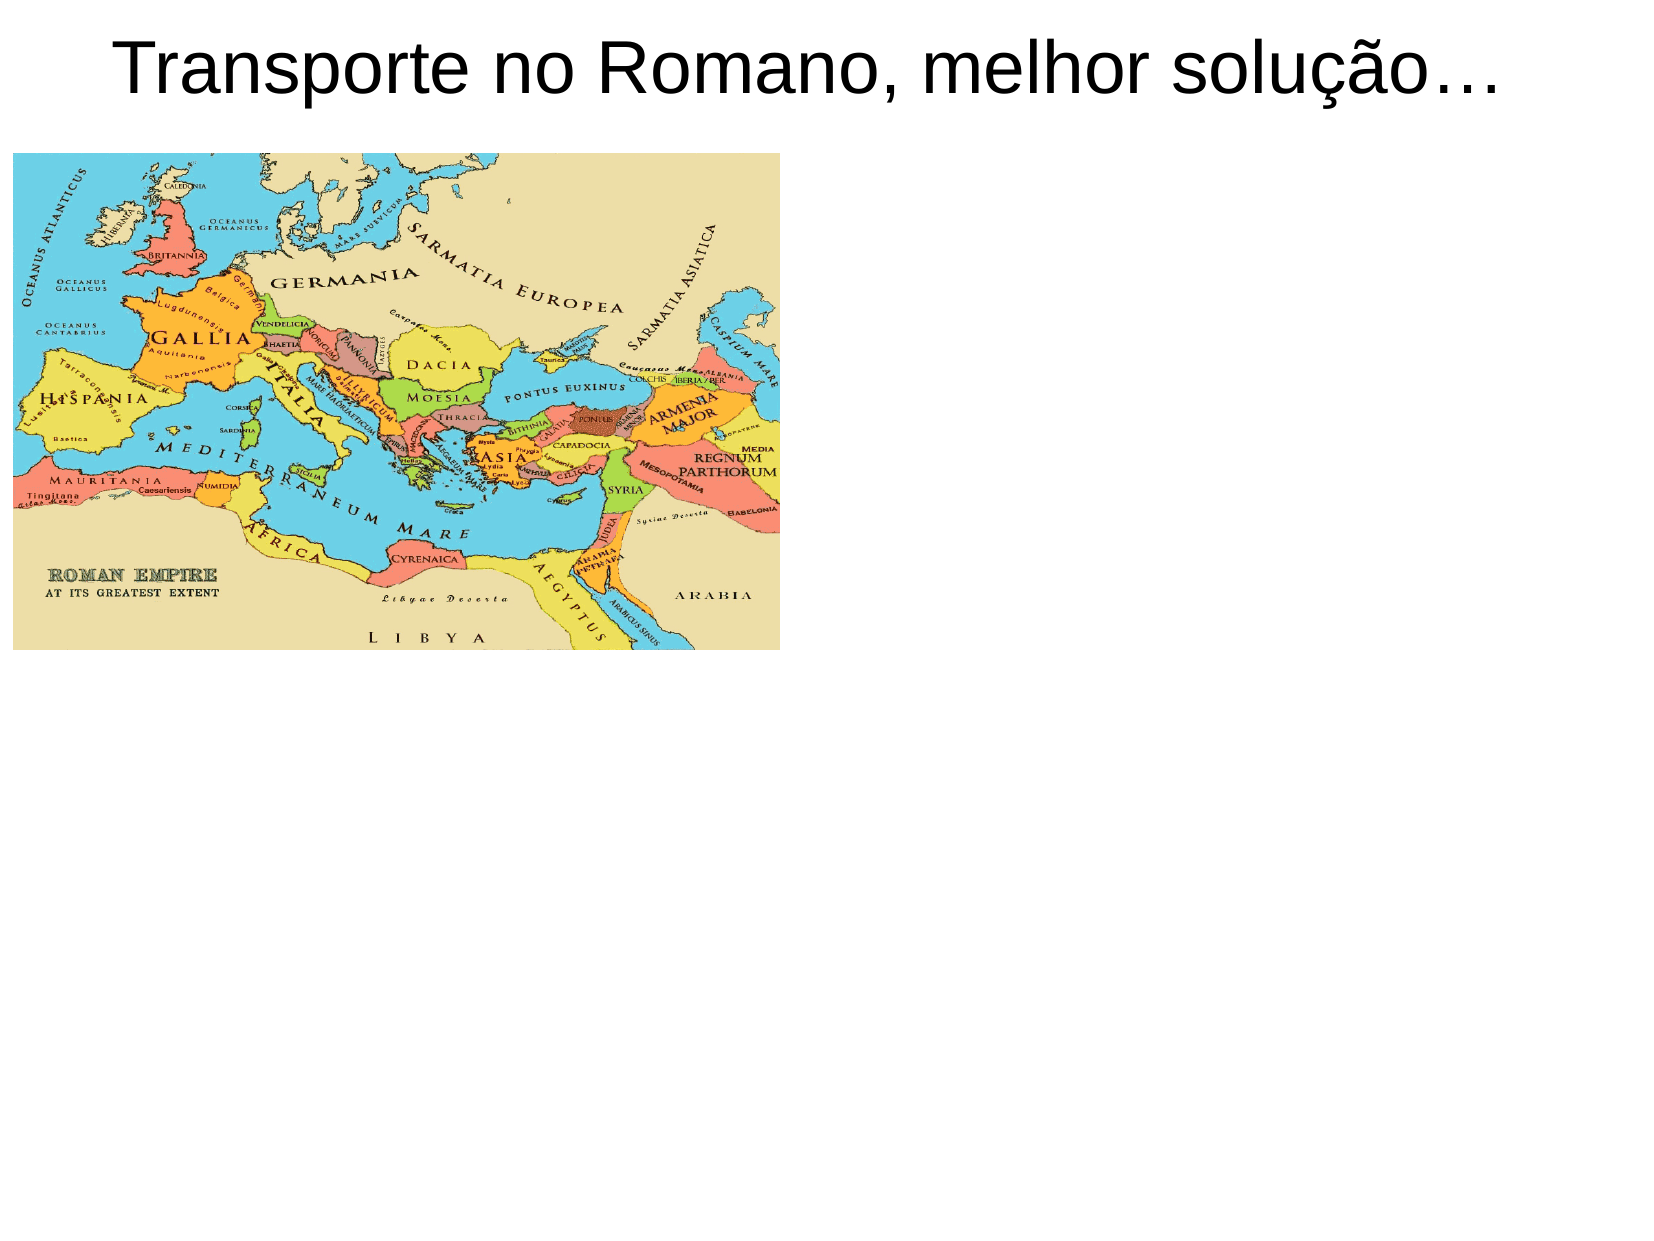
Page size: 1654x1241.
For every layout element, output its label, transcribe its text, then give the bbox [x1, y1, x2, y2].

picture [13, 153, 780, 650]
title Transporte no Romano, melhor solução… [35, 5, 1583, 213]
